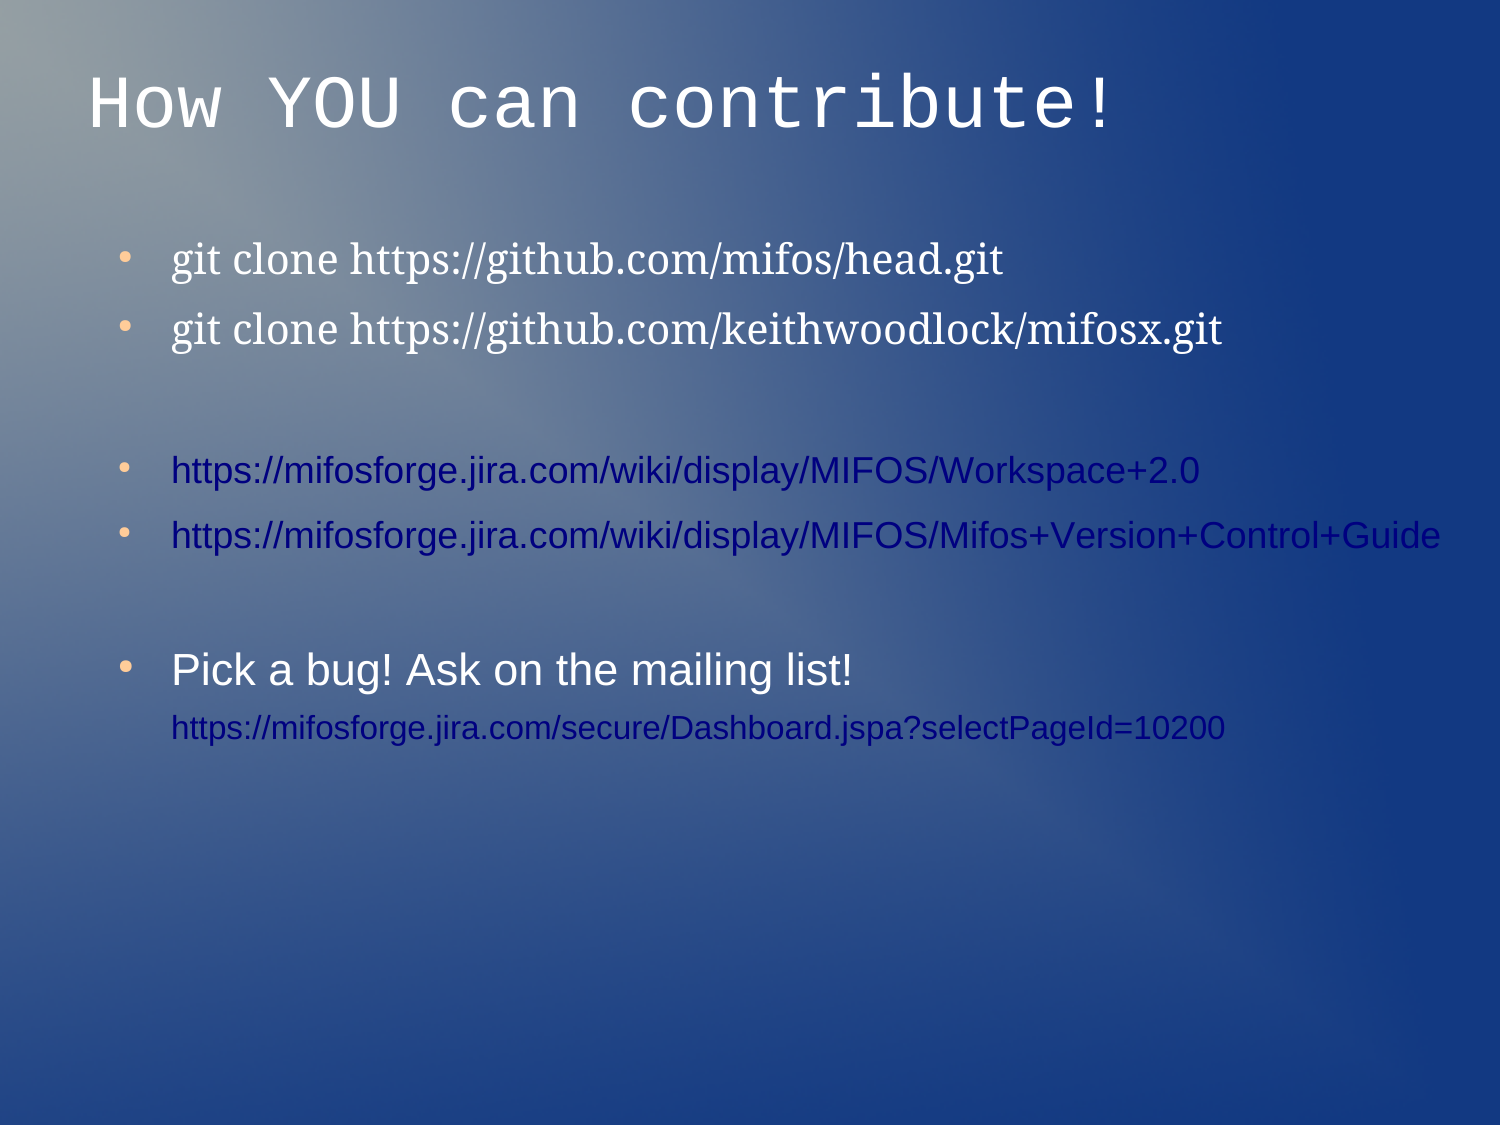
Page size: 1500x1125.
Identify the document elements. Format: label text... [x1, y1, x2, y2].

list git clone https://github.com/mifos/head.git git clone https://github.com/keithwoodlock/mifosx.git https://mifosforge.jira.com/wiki/display/MIFOS/Workspace+2.0 https://mifosforge.jira.com/wiki/display/MIFOS/Mifos+Version+Control+Guide Pick a bug! Ask on the mailing list!https://mifosforge.jira.com/secure/Dashboard.jspa?selectPageId=10200 [85, 225, 1463, 938]
title How YOU can contribute! [45, 62, 1471, 150]
picture [0, 0, 1500, 1125]
